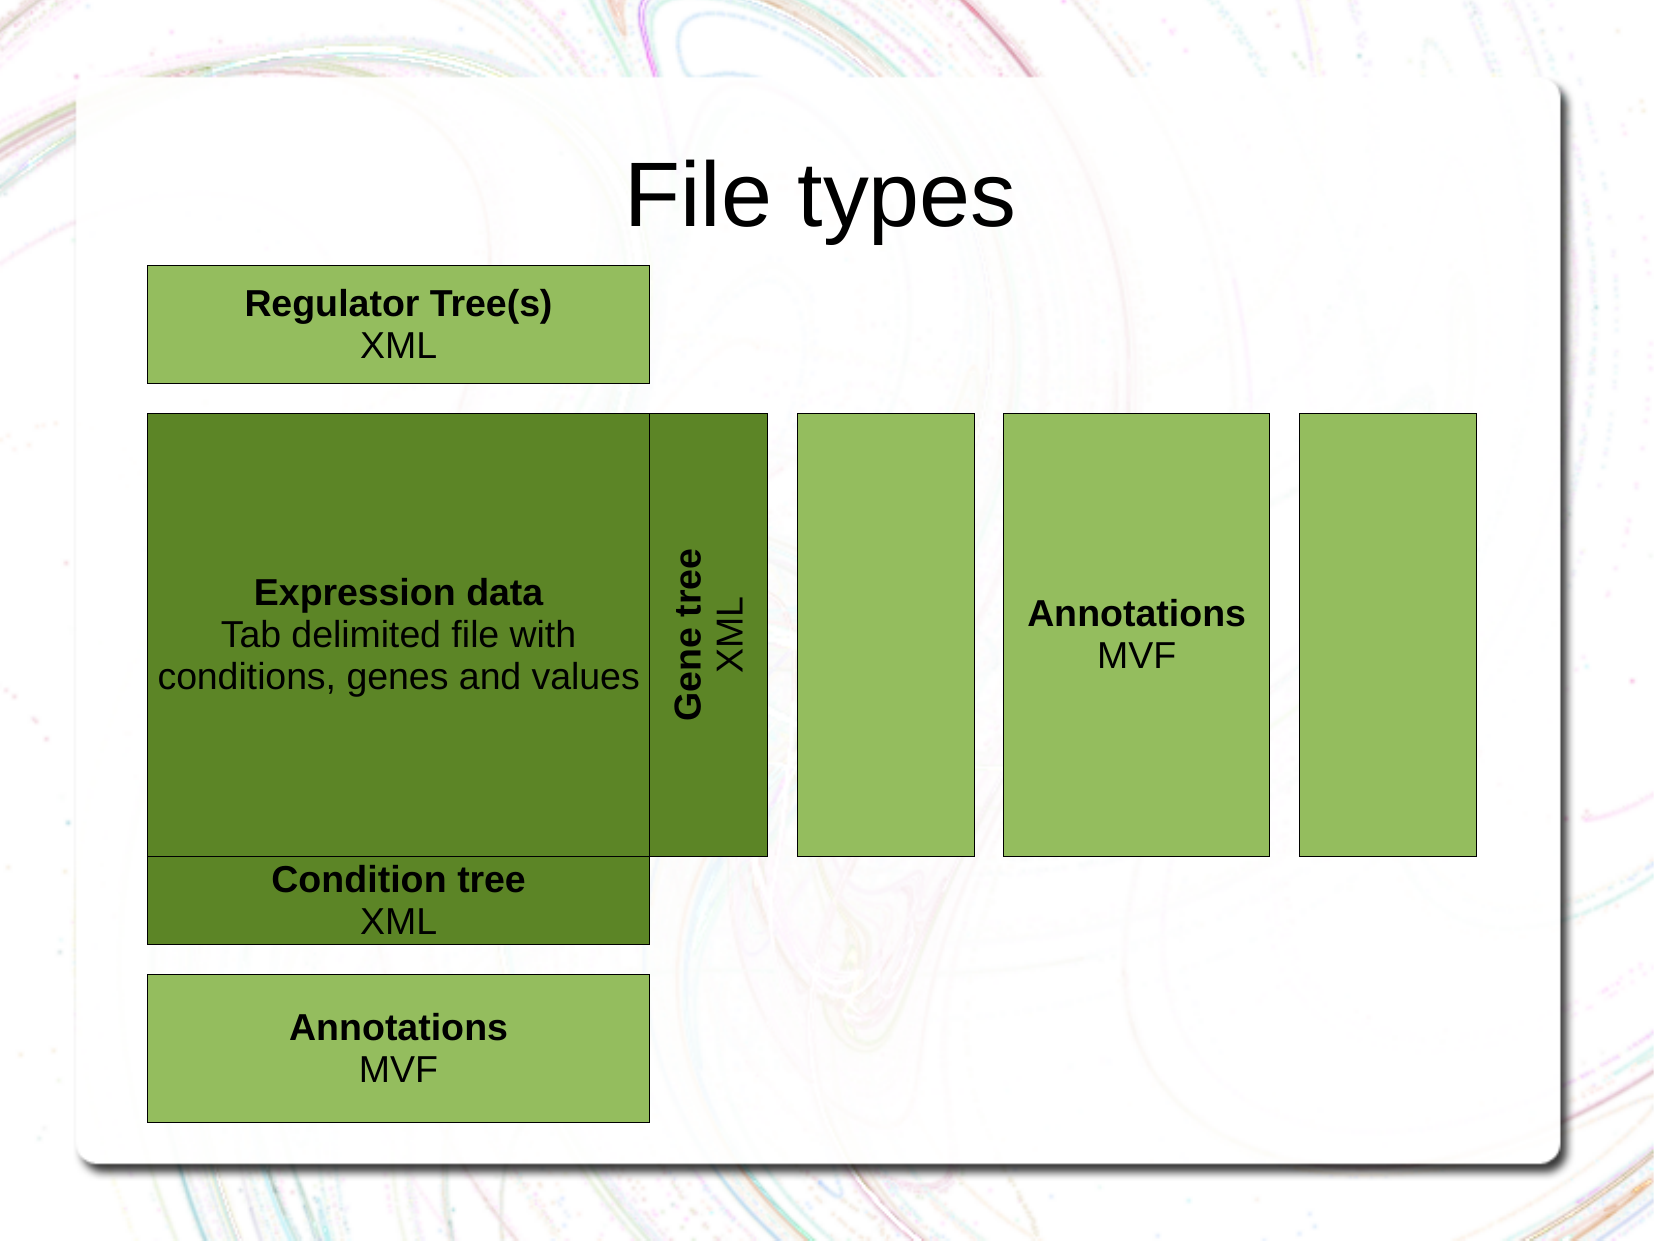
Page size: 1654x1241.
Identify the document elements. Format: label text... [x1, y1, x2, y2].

text_box Annotations MVF [147, 974, 650, 1123]
text_box [1299, 413, 1477, 857]
text_box [797, 413, 975, 857]
title File types [76, 90, 1565, 298]
text_box Condition tree XML [147, 856, 650, 945]
picture [0, 0, 1654, 1241]
text_box Annotations MVF [1003, 413, 1270, 857]
text_box Expression data Tab delimited file with conditions, genes and values [147, 413, 649, 856]
text_box Regulator Tree(s) XML [147, 265, 650, 384]
text_box Gene tree XML [649, 413, 768, 857]
